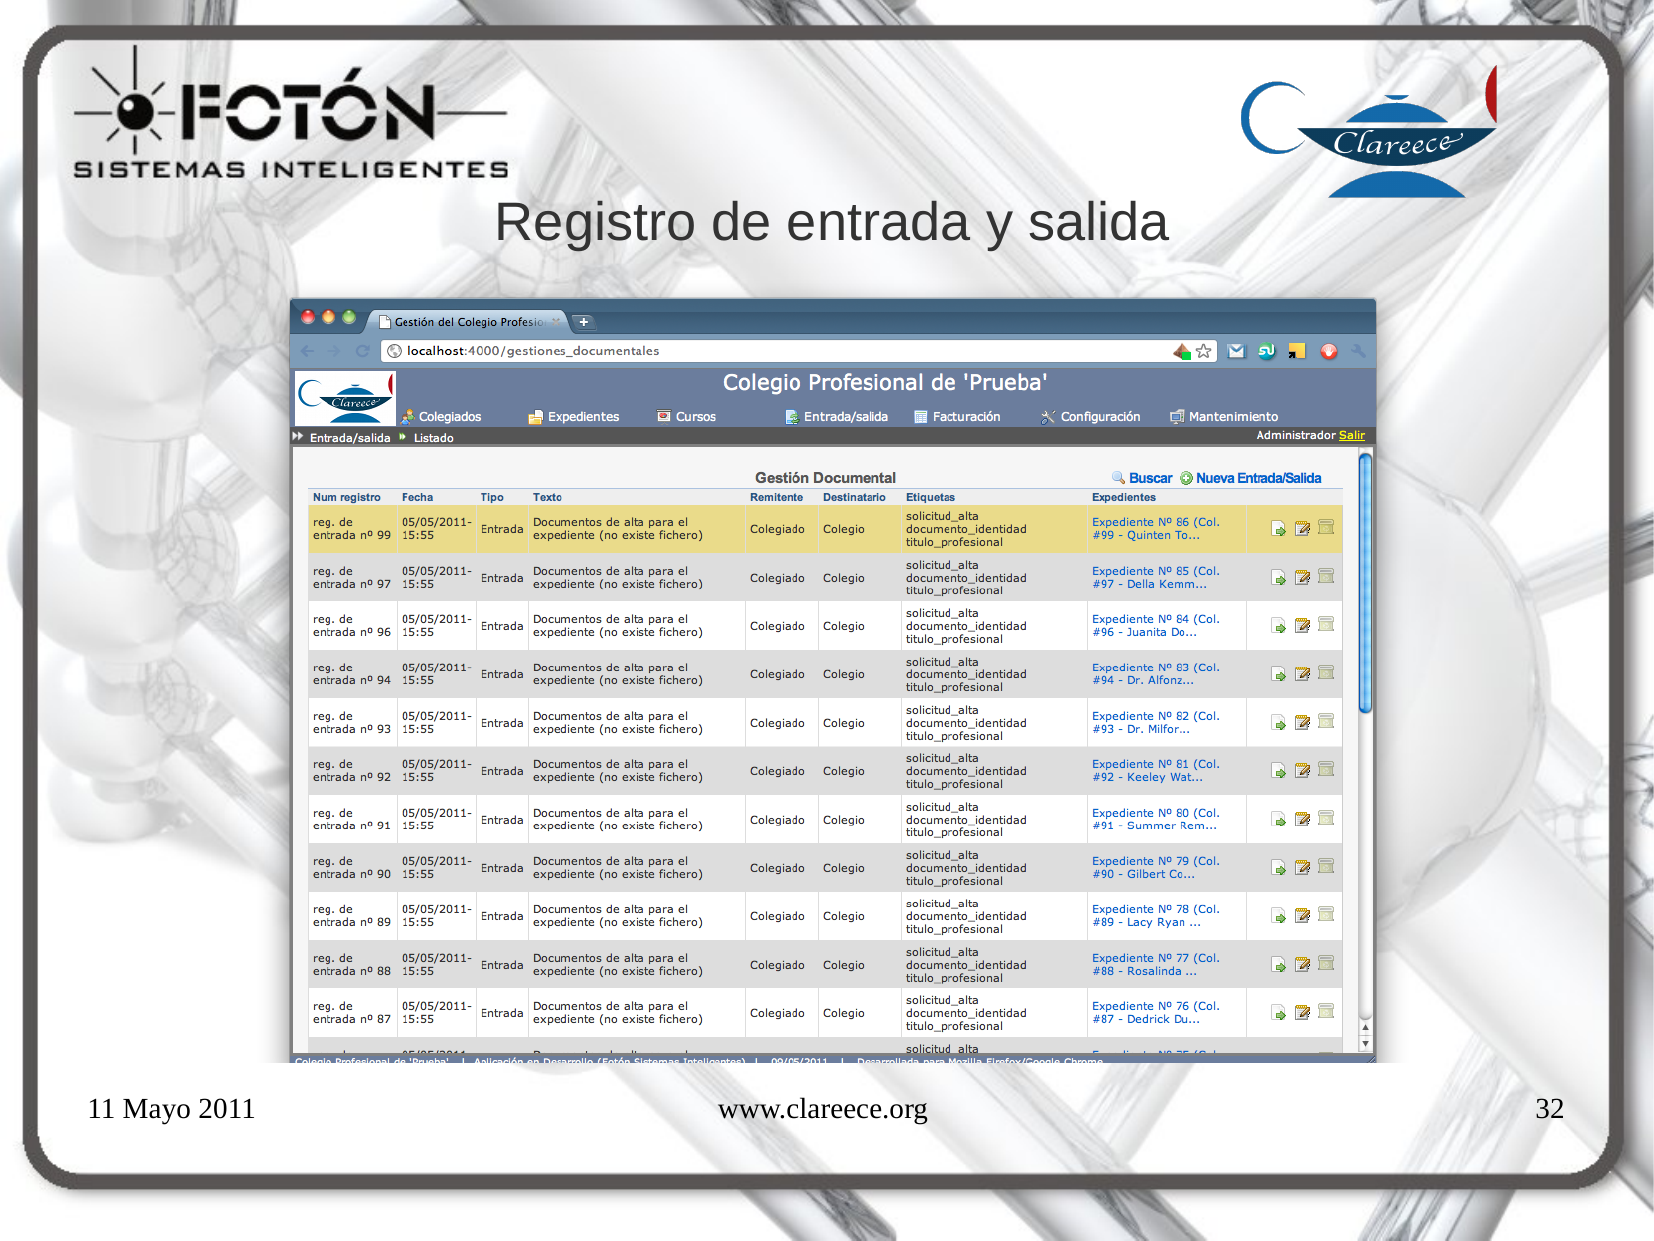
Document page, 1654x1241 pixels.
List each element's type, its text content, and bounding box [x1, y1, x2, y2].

title Registro de entrada y salida [88, 177, 1577, 266]
picture [0, 0, 1654, 1241]
